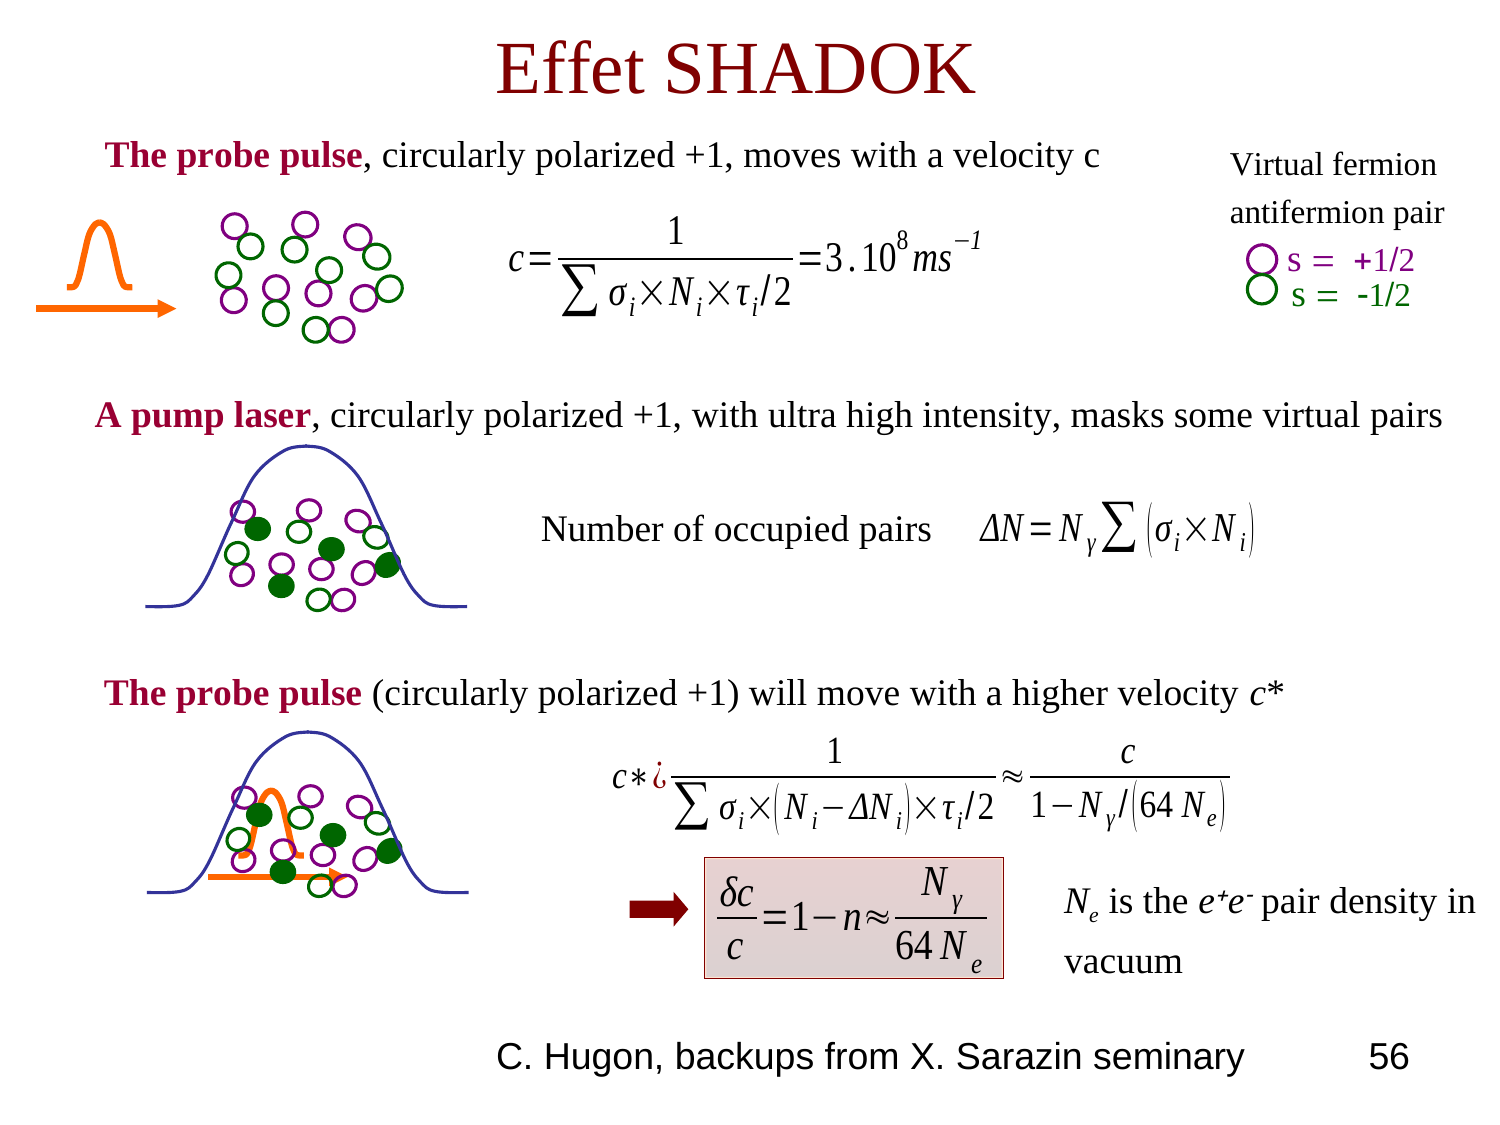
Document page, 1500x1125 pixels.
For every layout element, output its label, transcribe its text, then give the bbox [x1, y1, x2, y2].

text_box The probe pulse, circularly polarized +1, moves with a velocity c [89, 113, 1117, 183]
text_box [629, 891, 689, 927]
text_box Effet SHADOK [480, 0, 992, 113]
text_box s  [1276, 252, 1427, 322]
text_box [376, 553, 399, 577]
text_box [319, 538, 344, 560]
chart [499, 207, 995, 323]
chart [970, 497, 1268, 561]
text_box Ne is the ee pair density in vacuum [1049, 857, 1500, 989]
chart [603, 730, 1243, 838]
text_box Number of occupied pairs [526, 486, 948, 557]
text_box [245, 518, 270, 540]
chart [705, 858, 1003, 978]
text_box [269, 575, 294, 597]
text_box [377, 839, 400, 863]
text_box The probe pulse (circularly polarized +1) will move with a higher velocity c* [89, 650, 1300, 721]
text_box s  [1272, 239, 1431, 287]
text_box A pump laser, circularly polarized +1, with ultra high intensity, masks some virtual pairs [79, 373, 1470, 443]
text_box [321, 824, 345, 846]
text_box [271, 861, 295, 883]
text_box [247, 804, 272, 826]
text_box Virtual fermion antifermion pair [1215, 126, 1461, 239]
